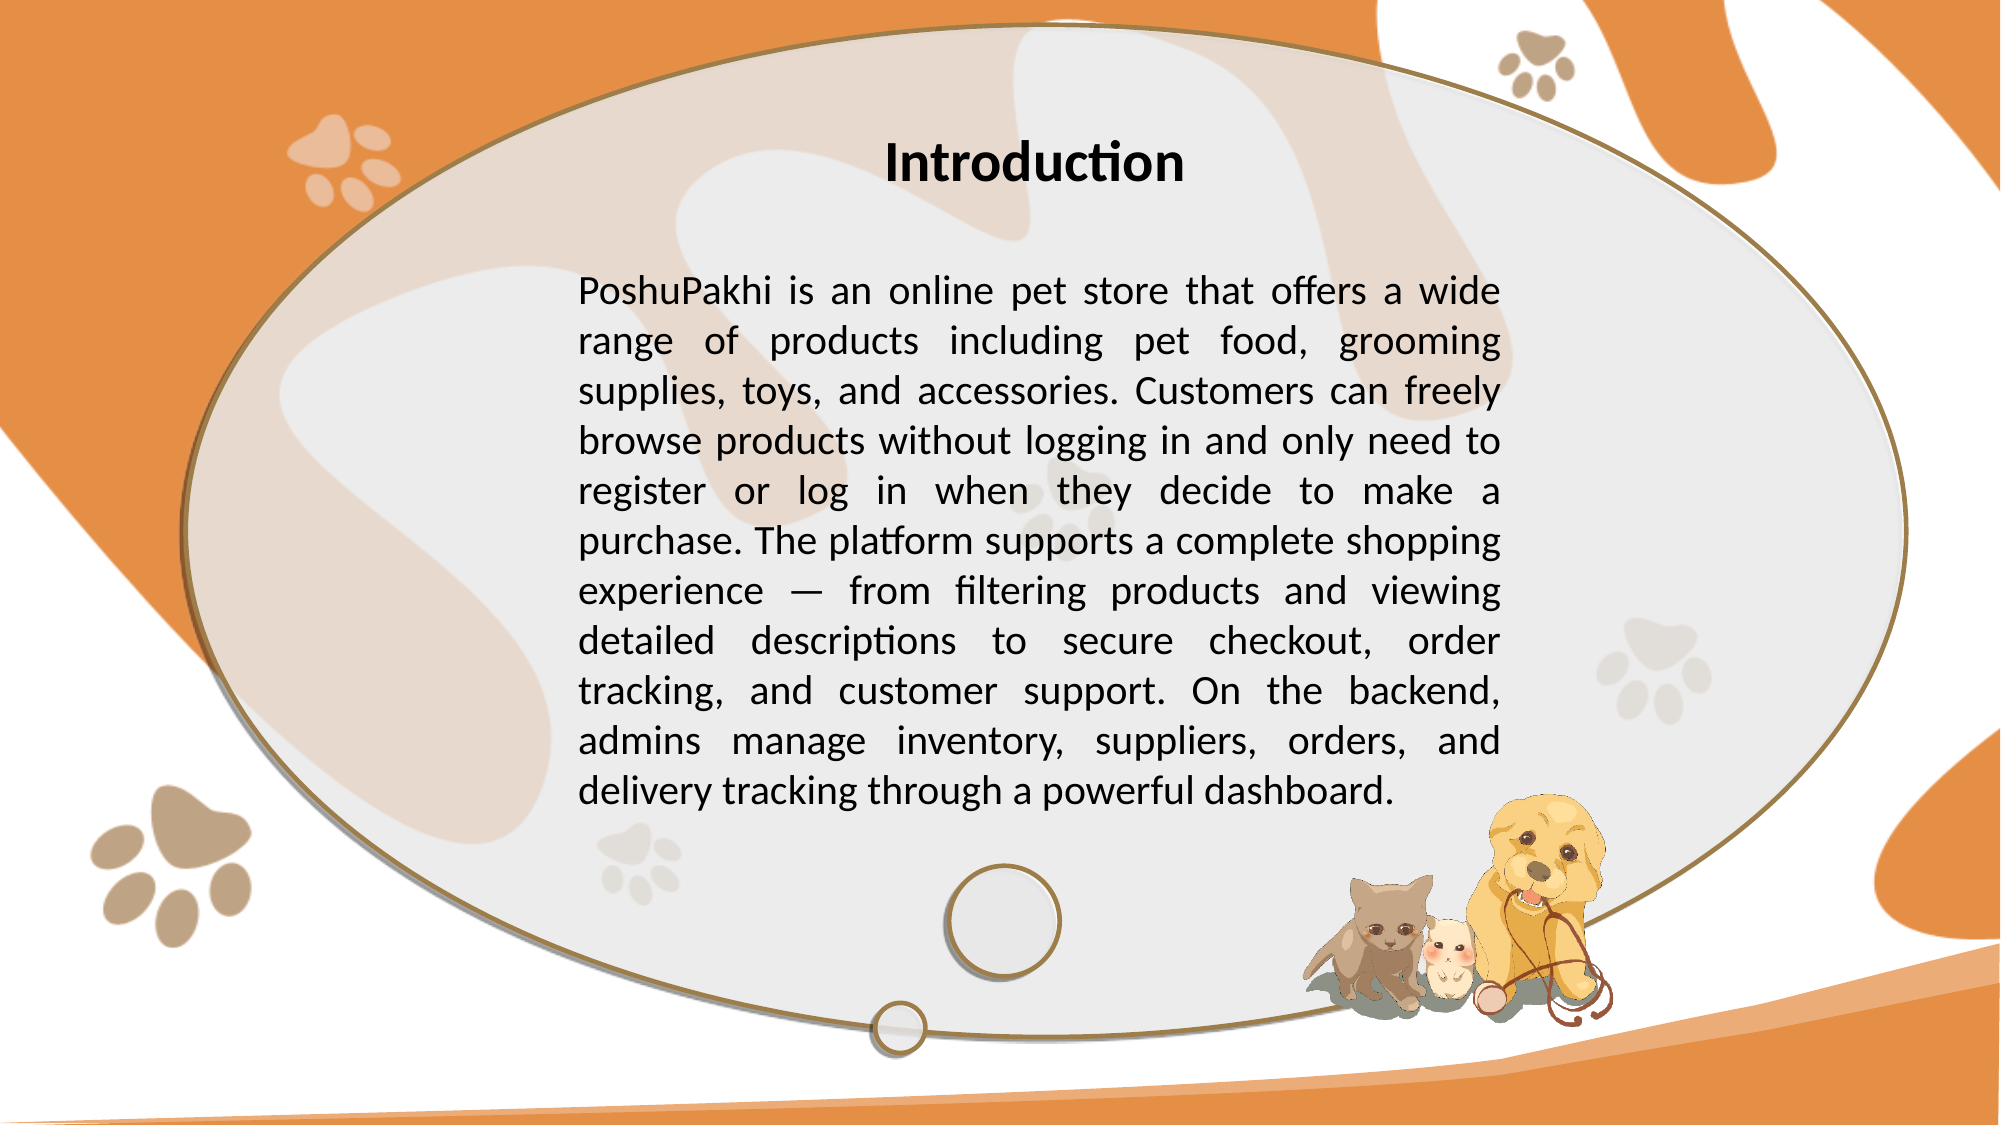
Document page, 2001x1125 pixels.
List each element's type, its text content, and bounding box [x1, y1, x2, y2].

picture [0, 0, 2000, 1028]
text_box Introduction PoshuPakhi is an online pet store that offers a wide range of products including pet food, grooming supplies, toys, and accessories. Customers can freely browse products without logging in and only need to register or log in when they decide to make a purchase. The platform supports a complete shopping experience — from filtering products and viewing detailed descriptions to secure checkout, order tracking, and customer support. On the backend, admins manage inventory, suppliers, orders, and delivery tracking through a powerful dashboard. [563, 115, 1529, 828]
text_box [0, 983, 2000, 1125]
text_box [185, 24, 1907, 1054]
